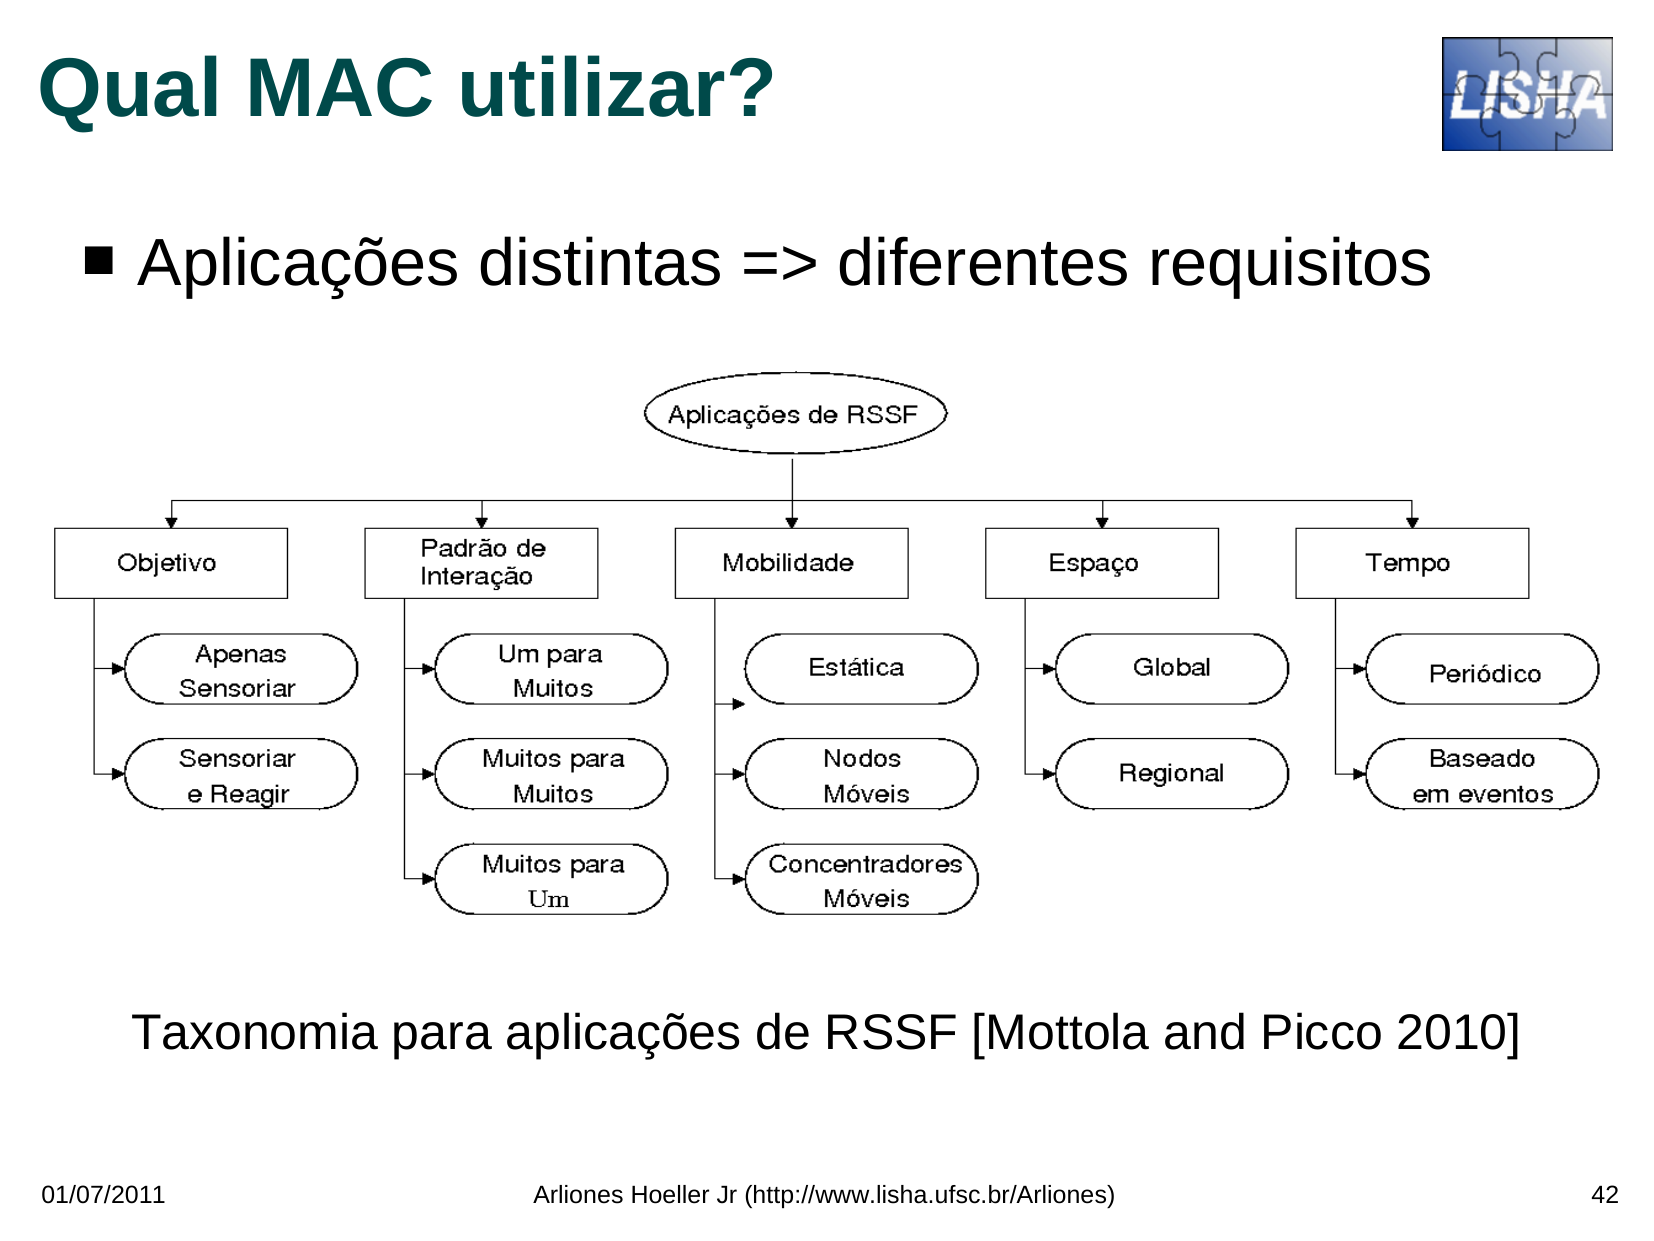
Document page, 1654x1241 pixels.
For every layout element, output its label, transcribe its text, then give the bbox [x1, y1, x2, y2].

picture [53, 371, 1601, 916]
list Aplicações distintas => diferentes requisitos [37, 225, 1613, 338]
text_box Taxonomia para aplicações de RSSF [Mottola and Picco 2010] [76, 1003, 1577, 1060]
picture [1442, 37, 1613, 151]
title Qual MAC utilizar? [37, 37, 1426, 151]
